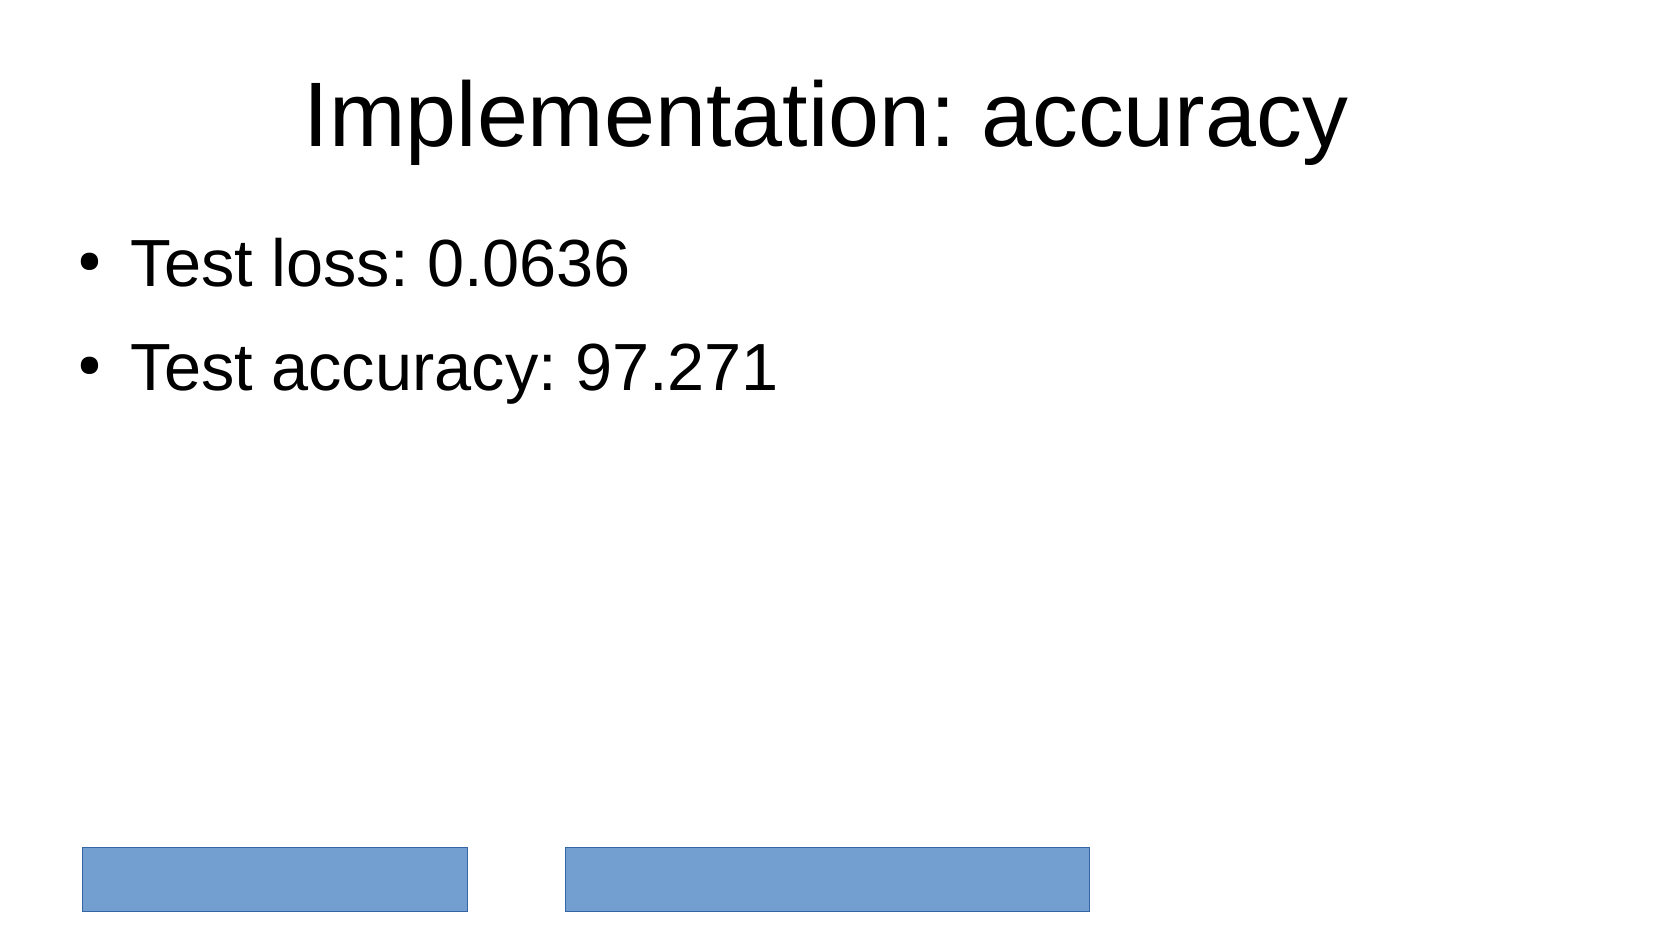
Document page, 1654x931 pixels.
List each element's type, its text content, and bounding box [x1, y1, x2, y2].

list Test loss: 0.0636 Test accuracy: 97.271 [60, 225, 1549, 766]
title Implementation: accuracy [82, 37, 1571, 193]
